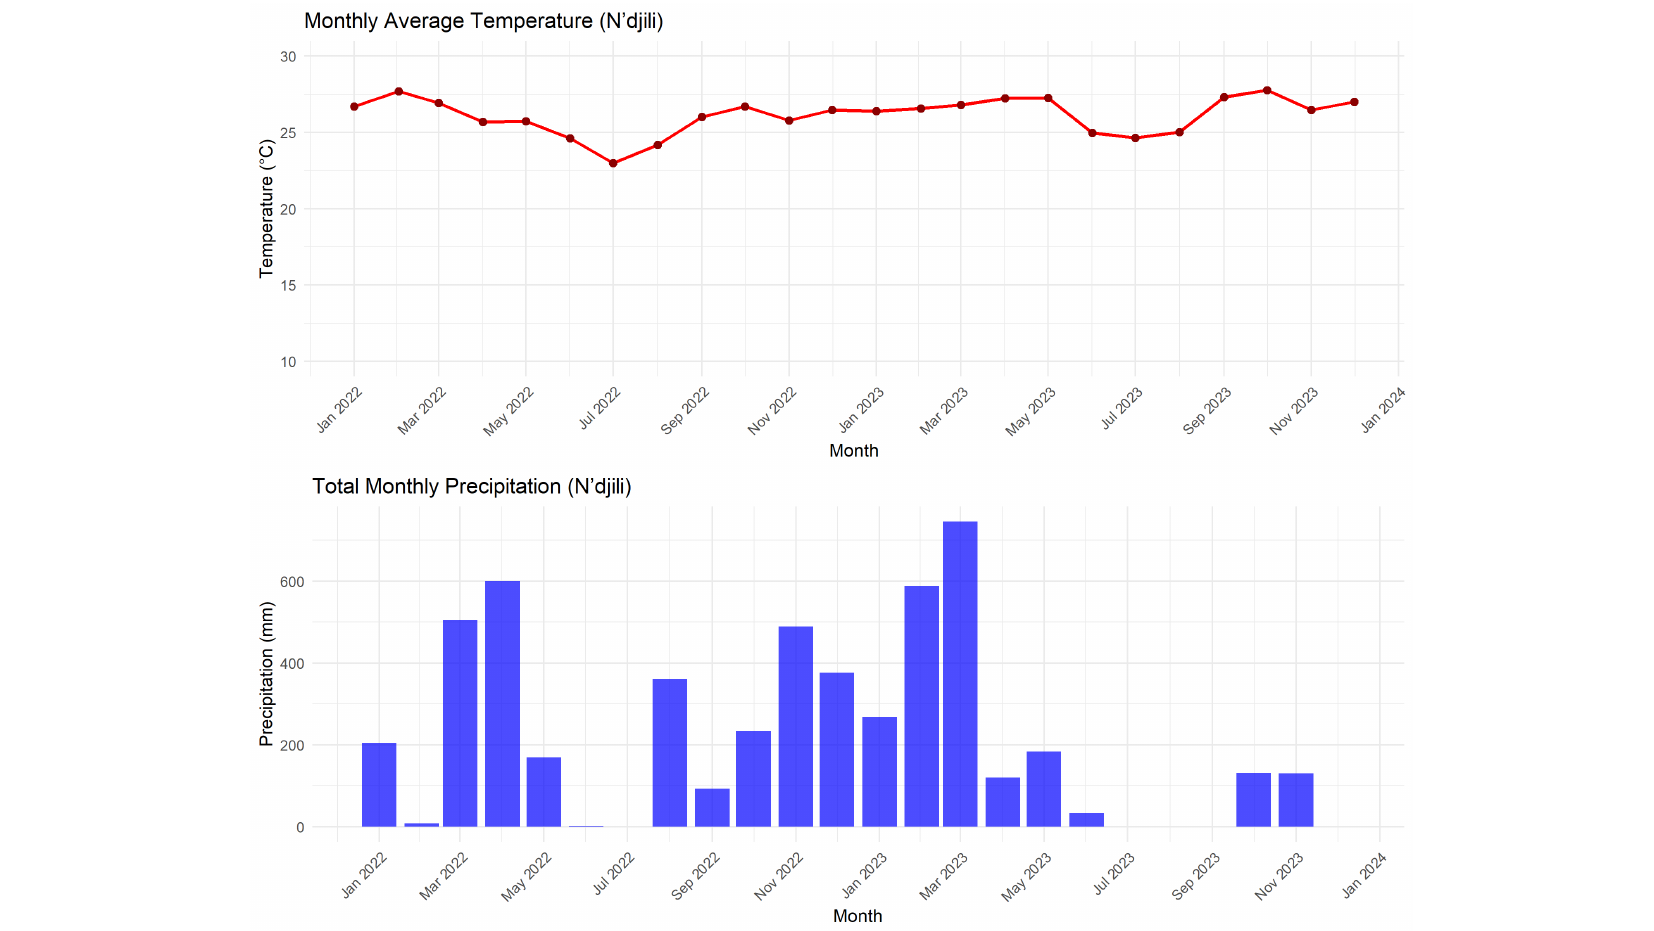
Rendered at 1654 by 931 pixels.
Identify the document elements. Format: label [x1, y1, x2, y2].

picture [250, 3, 1413, 931]
